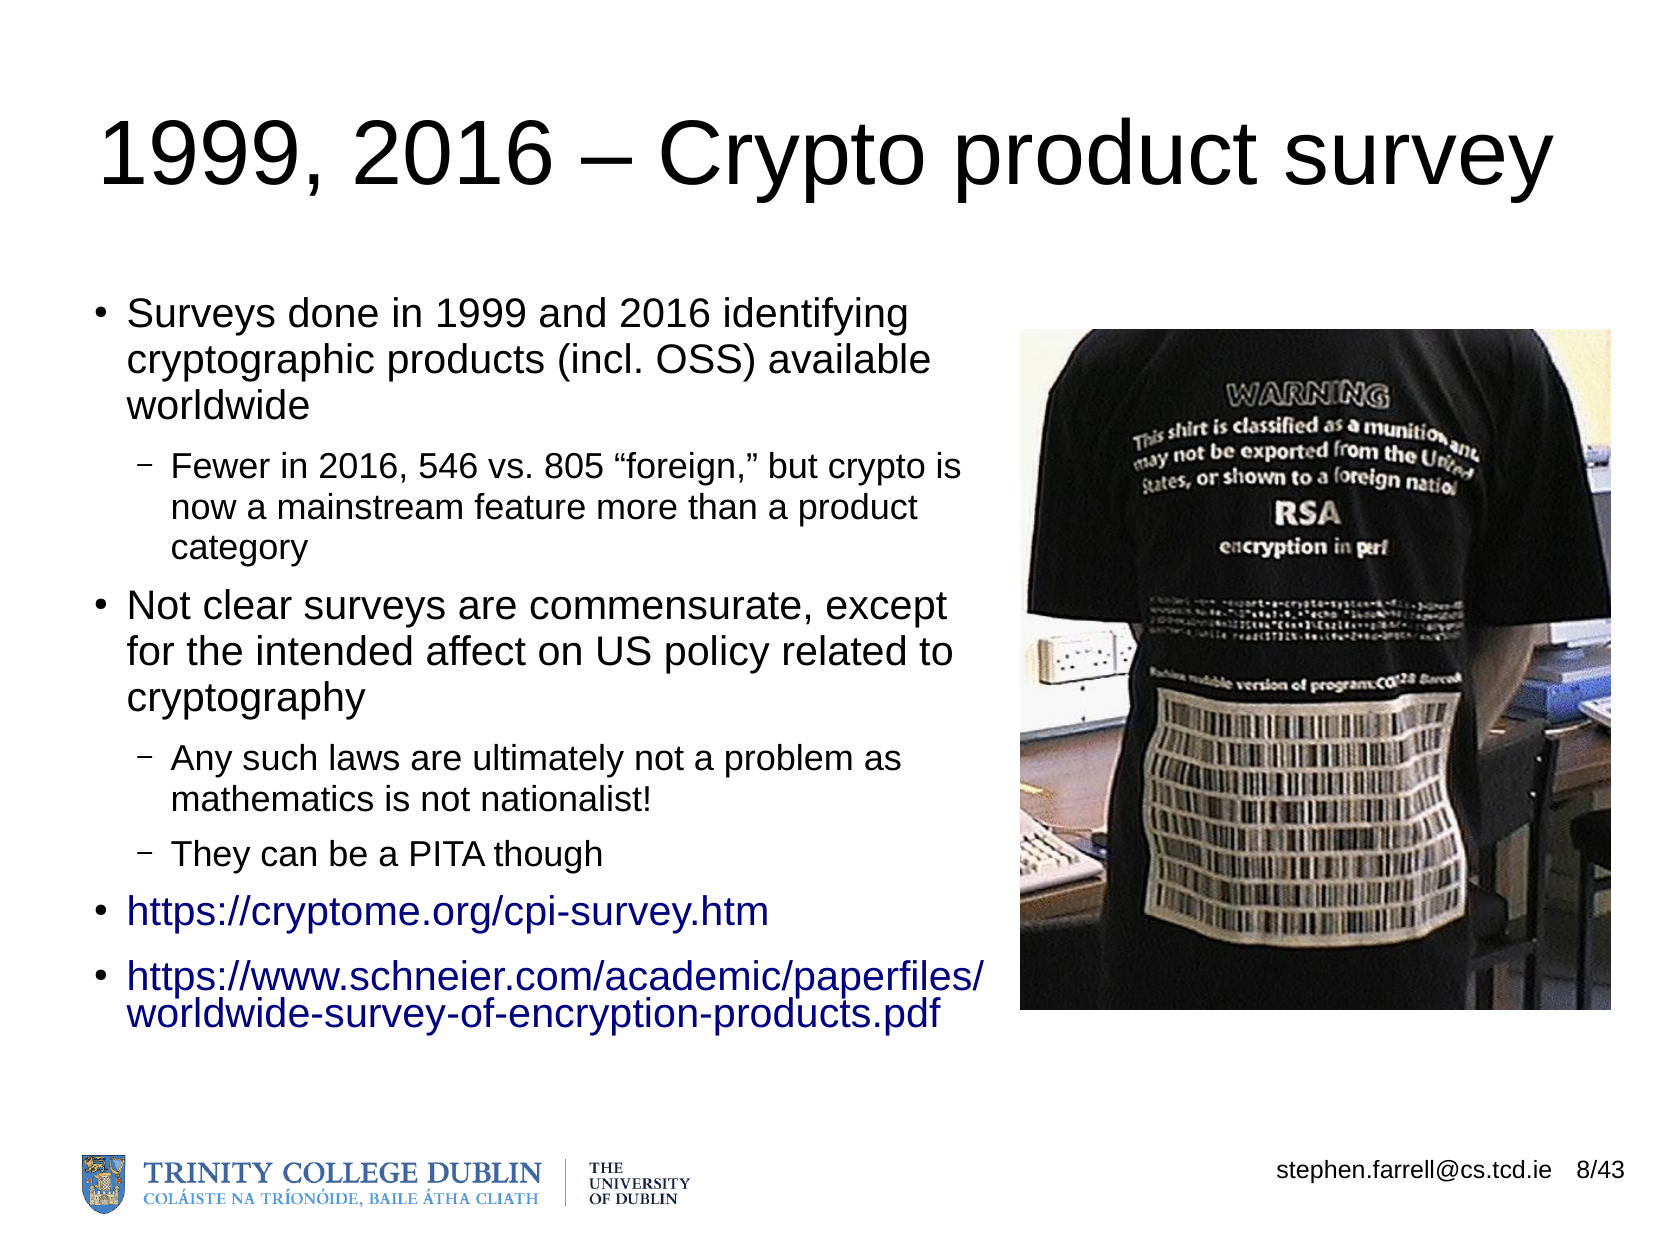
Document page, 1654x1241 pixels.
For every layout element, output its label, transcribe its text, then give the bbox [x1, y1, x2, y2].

picture [1020, 329, 1611, 1010]
title 1999, 2016 – Crypto product survey [82, 49, 1571, 257]
list Surveys done in 1999 and 2016 identifying cryptographic products (incl. OSS) available worldwide Fewer in 2016, 546 vs. 805 “foreign,” but crypto is now a mainstream feature more than a product category Not clear surveys are commensurate, except for the intended affect on US policy related to cryptography Any such laws are ultimately not a problem as mathematics is not nationalist! They can be a PITA though https://cryptome.org/cpi-survey.htm https://www.schneier.com/academic/paperfiles/worldwide-survey-of-encryption-products.pdf [82, 290, 991, 1010]
picture [82, 1155, 694, 1214]
